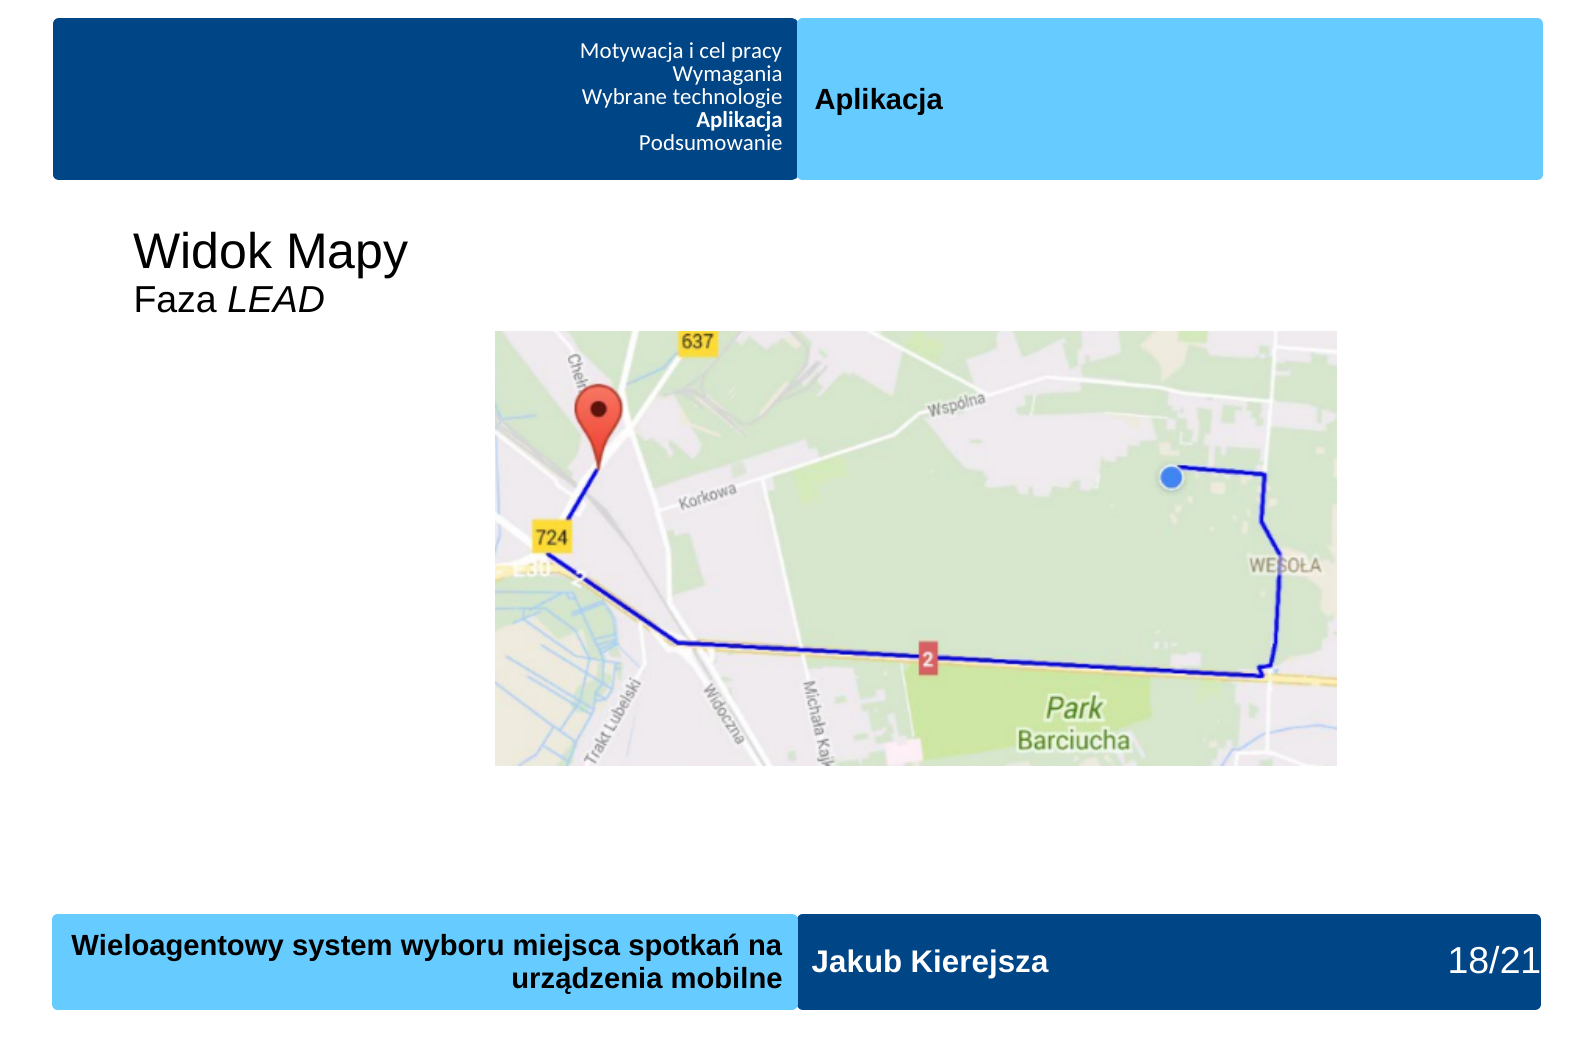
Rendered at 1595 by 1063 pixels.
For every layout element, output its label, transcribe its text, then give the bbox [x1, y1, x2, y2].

title Aplikacja [802, 23, 1537, 175]
title Motywacja i cel pracy Wymagania Wybrane technologie Aplikacja Podsumowanie [59, 23, 792, 175]
title Jakub Kierejsza [802, 919, 1536, 1004]
list Widok Mapy Faza LEAD [133, 223, 1463, 846]
title Wieloagentowy system wyboru miejsca spotkań na urządzenia mobilne [57, 919, 792, 1004]
text_box <number>/21 [1426, 931, 1556, 1031]
picture [495, 331, 1337, 766]
